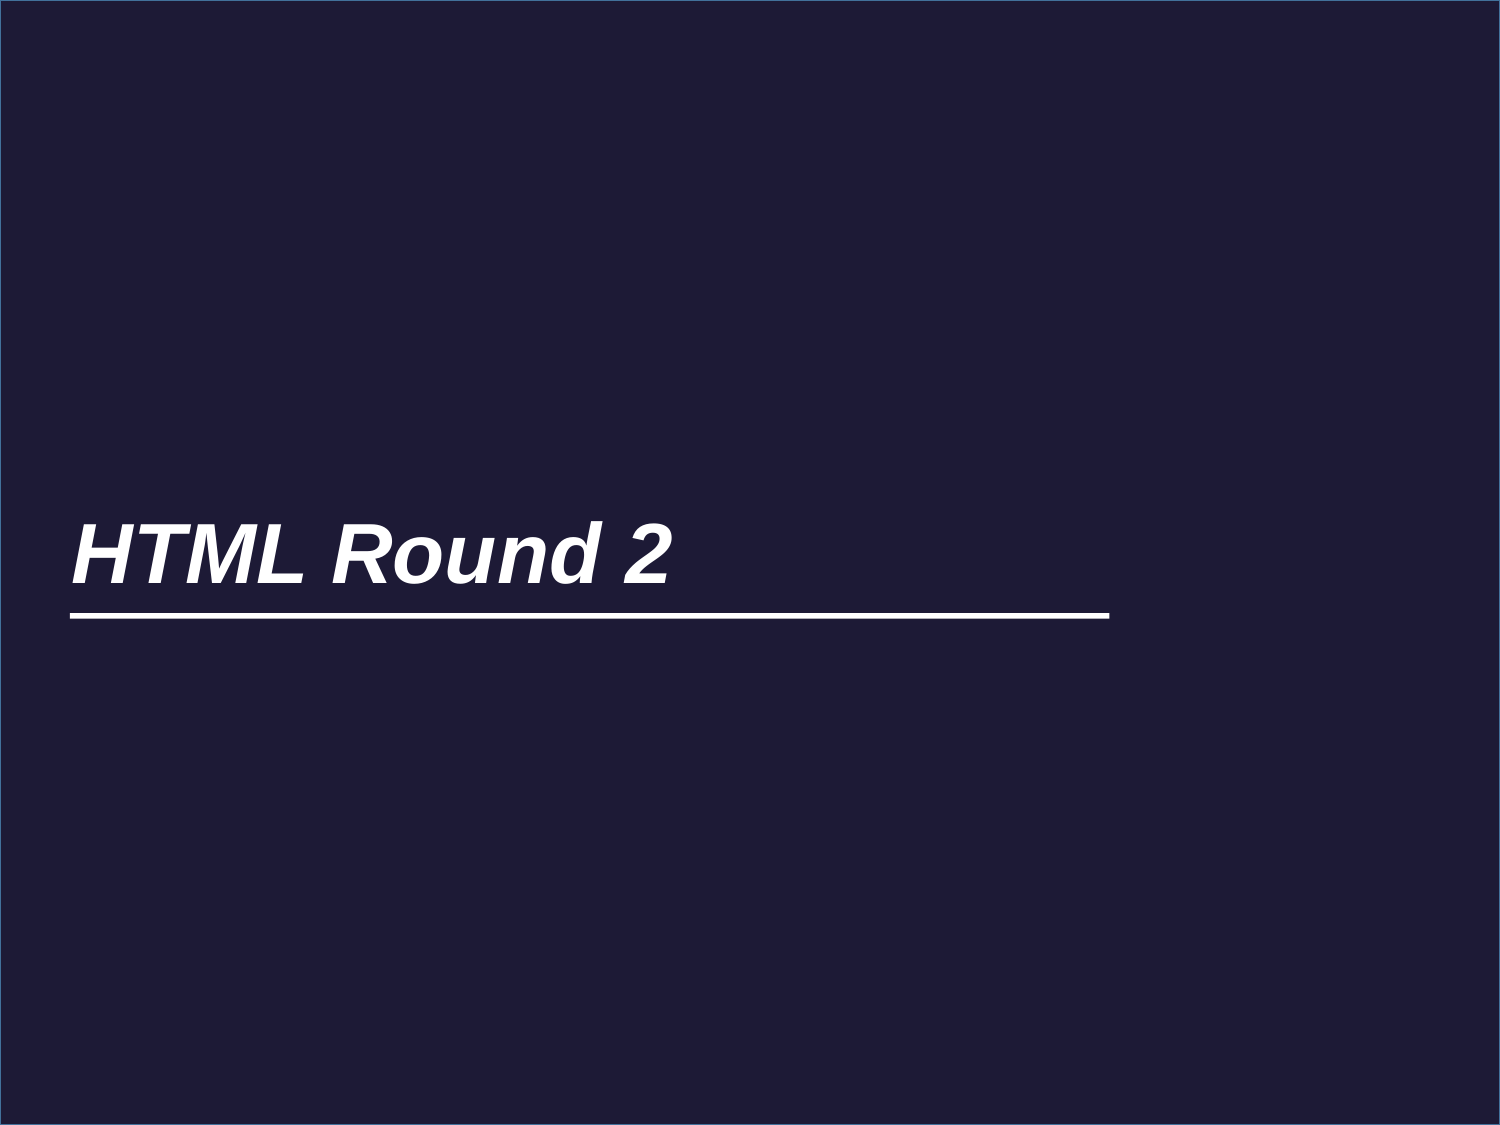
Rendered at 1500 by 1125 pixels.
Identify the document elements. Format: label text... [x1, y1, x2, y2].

title HTML Round 2 [64, 484, 1415, 628]
